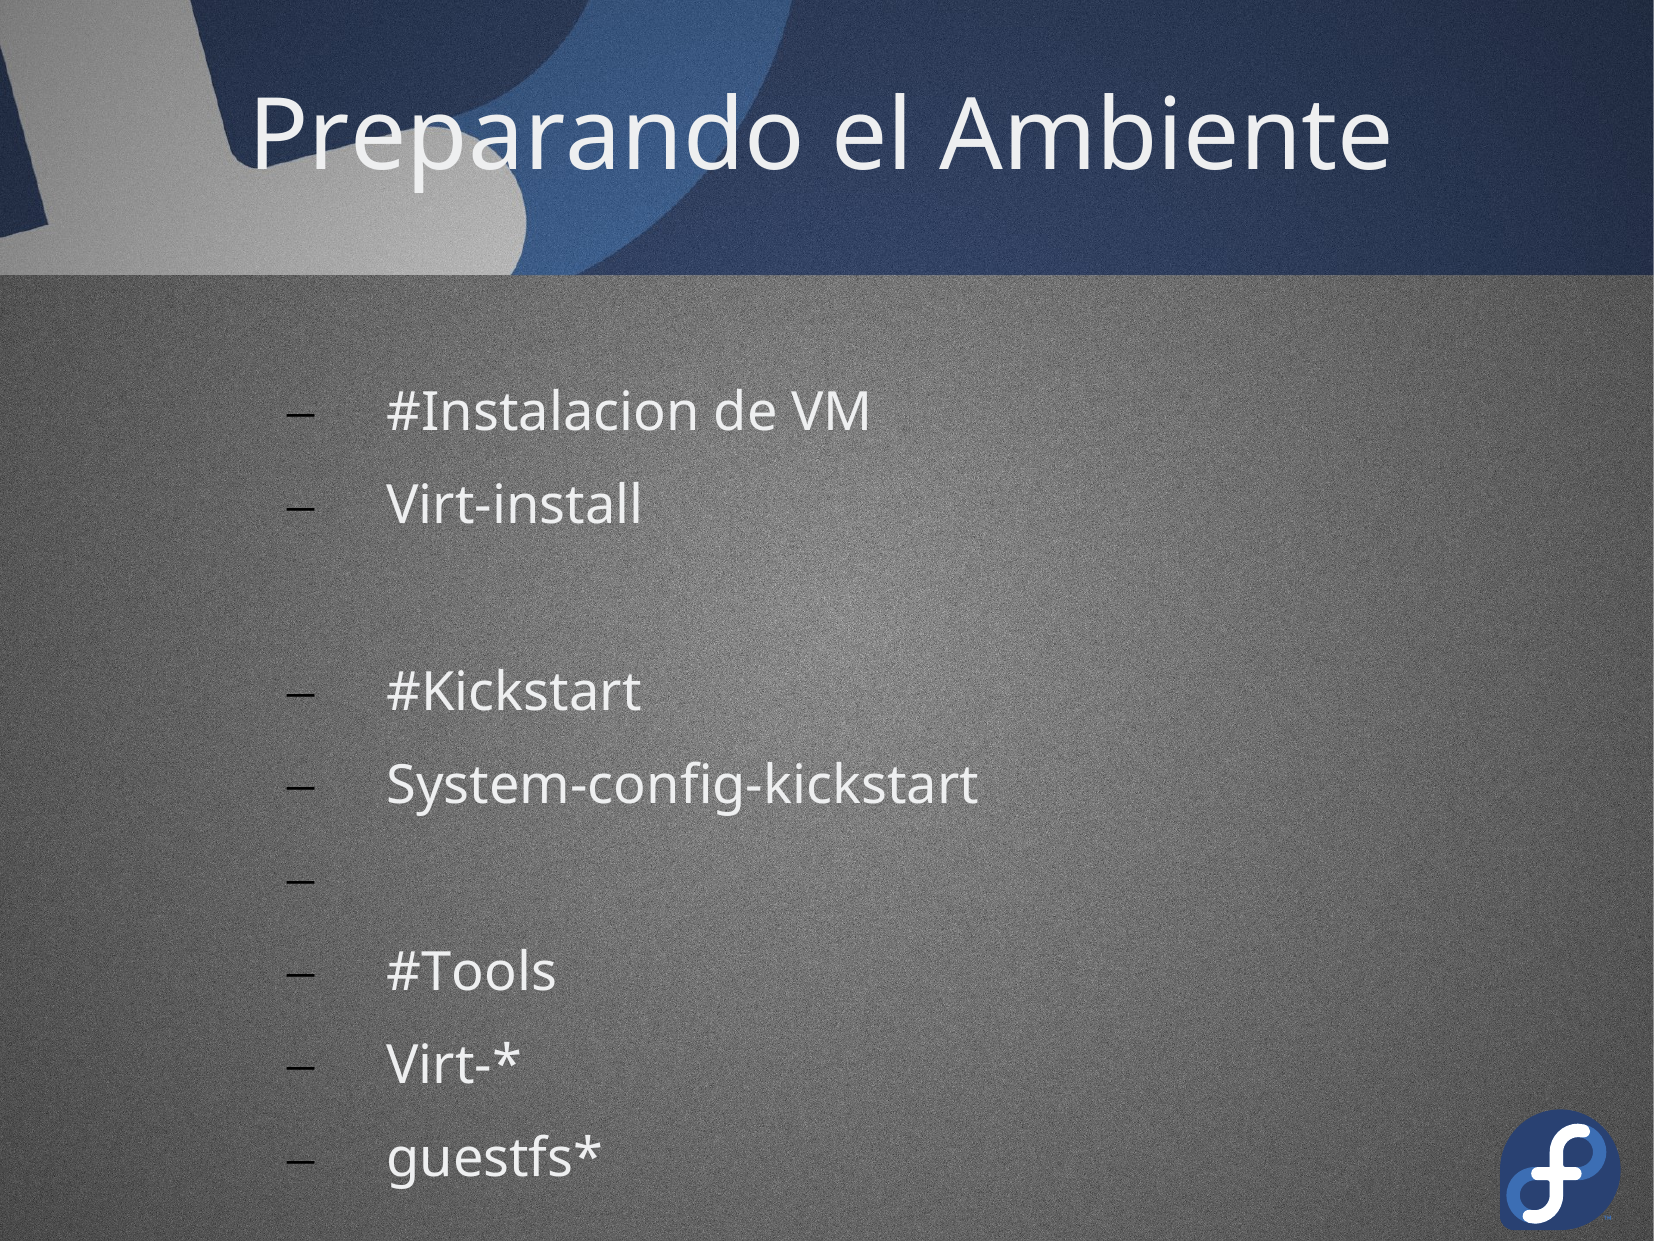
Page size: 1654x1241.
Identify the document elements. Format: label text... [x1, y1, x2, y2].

picture [0, 0, 1654, 1241]
text_box Preparando el Ambiente [83, 30, 1561, 237]
text_box #Instalacion de VM Virt-install #Kickstart System-config-kickstart #Tools Virt-* guestfs* [180, 371, 1233, 1241]
